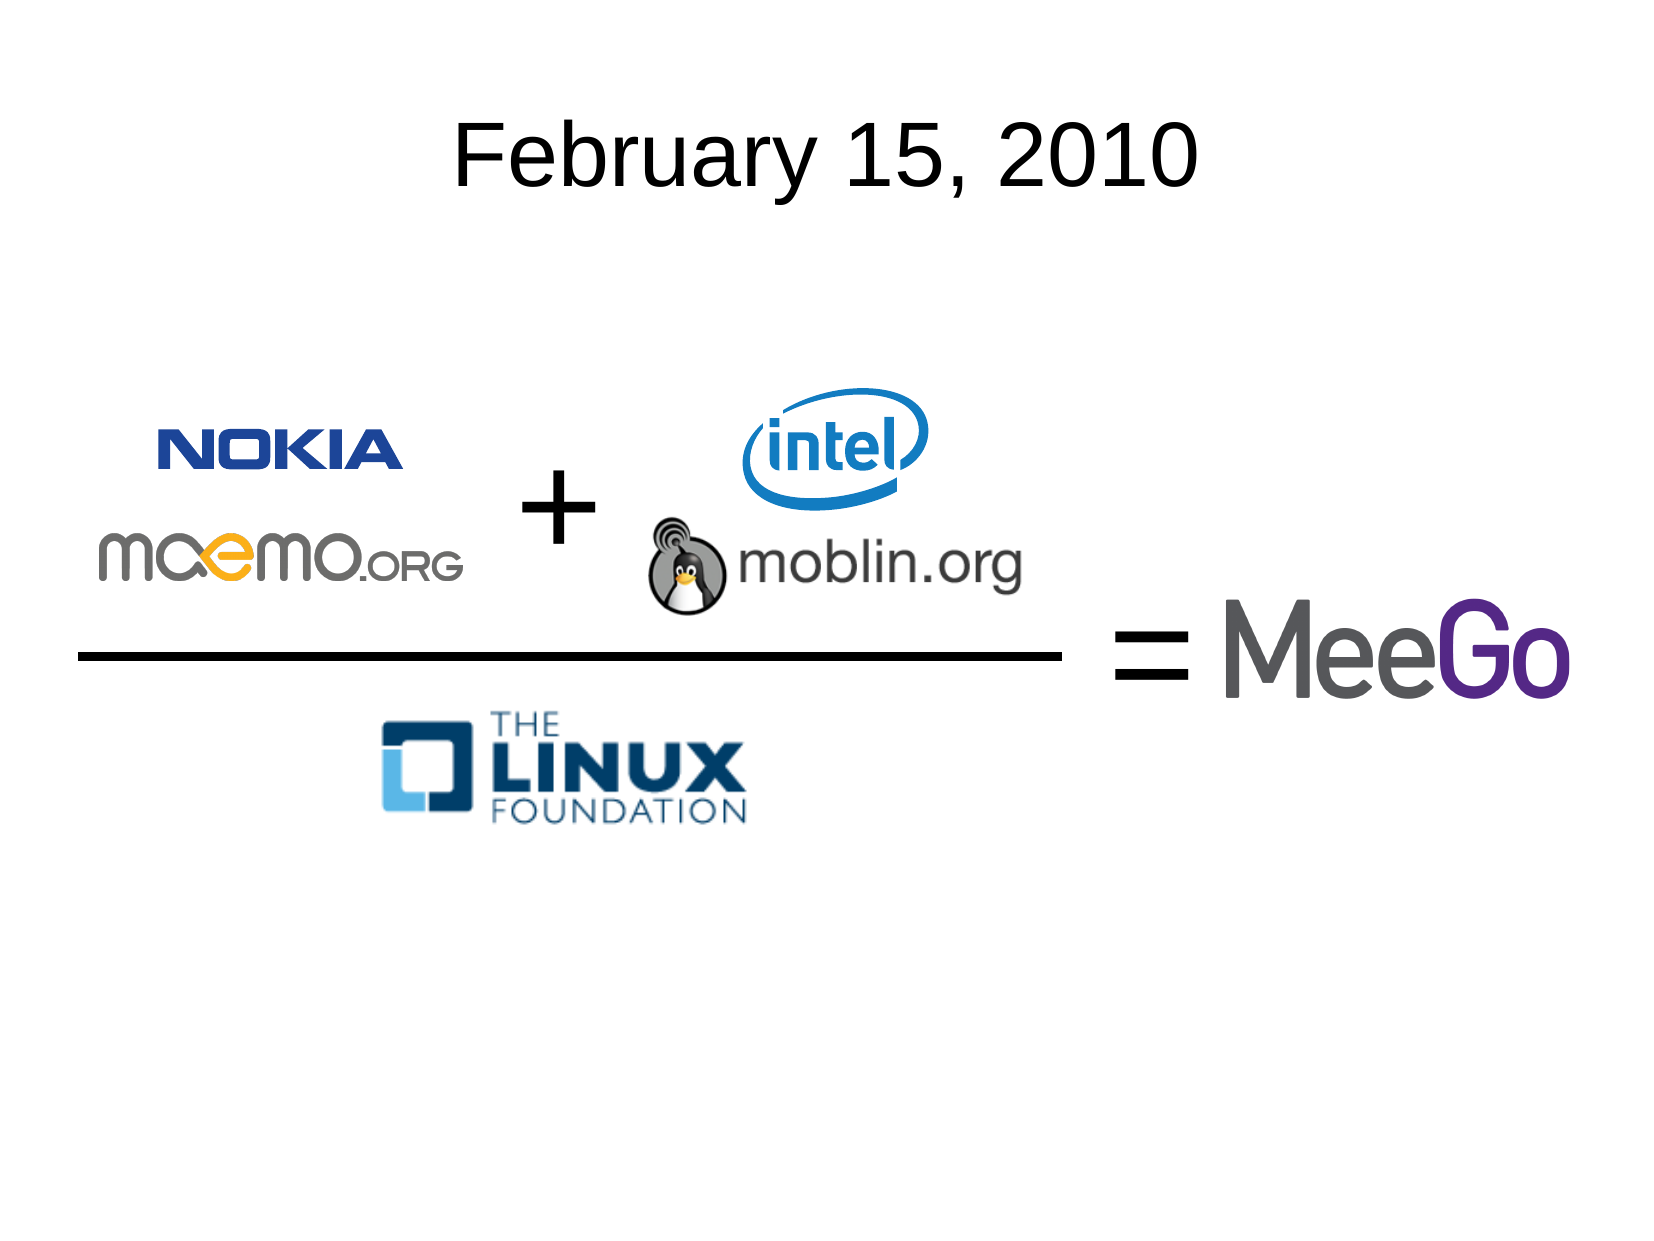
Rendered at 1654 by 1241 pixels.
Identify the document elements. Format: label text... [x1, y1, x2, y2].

picture [1220, 597, 1590, 700]
title February 15, 2010 [82, 46, 1571, 260]
picture [158, 428, 404, 471]
text_box = [1094, 564, 1221, 771]
picture [363, 702, 766, 846]
picture [99, 533, 463, 581]
picture [629, 388, 1043, 628]
text_box + [500, 415, 628, 622]
